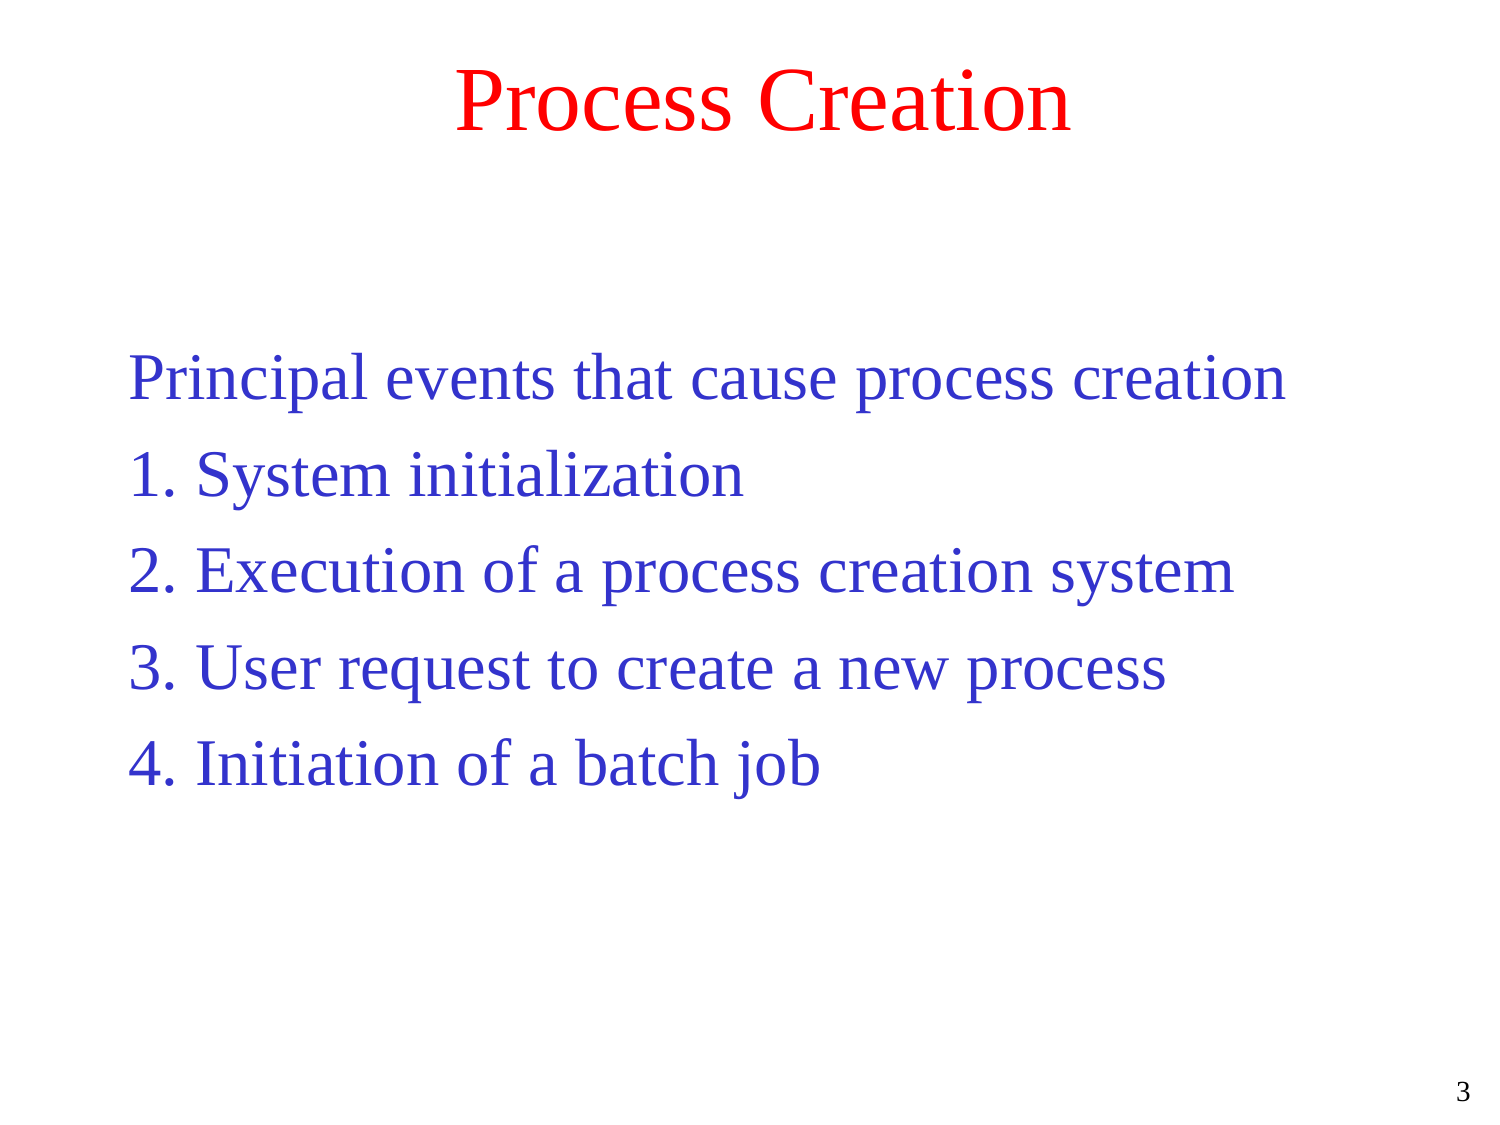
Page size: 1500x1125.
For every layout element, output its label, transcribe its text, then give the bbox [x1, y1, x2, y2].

text_box <number> [1404, 1064, 1486, 1125]
text_box Principal events that cause process creation 1. System initialization 2. Execution of a process creation system 3. User request to create a new process 4. Initiation of a batch job [112, 324, 1388, 1001]
text_box Process Creation [126, 0, 1402, 188]
